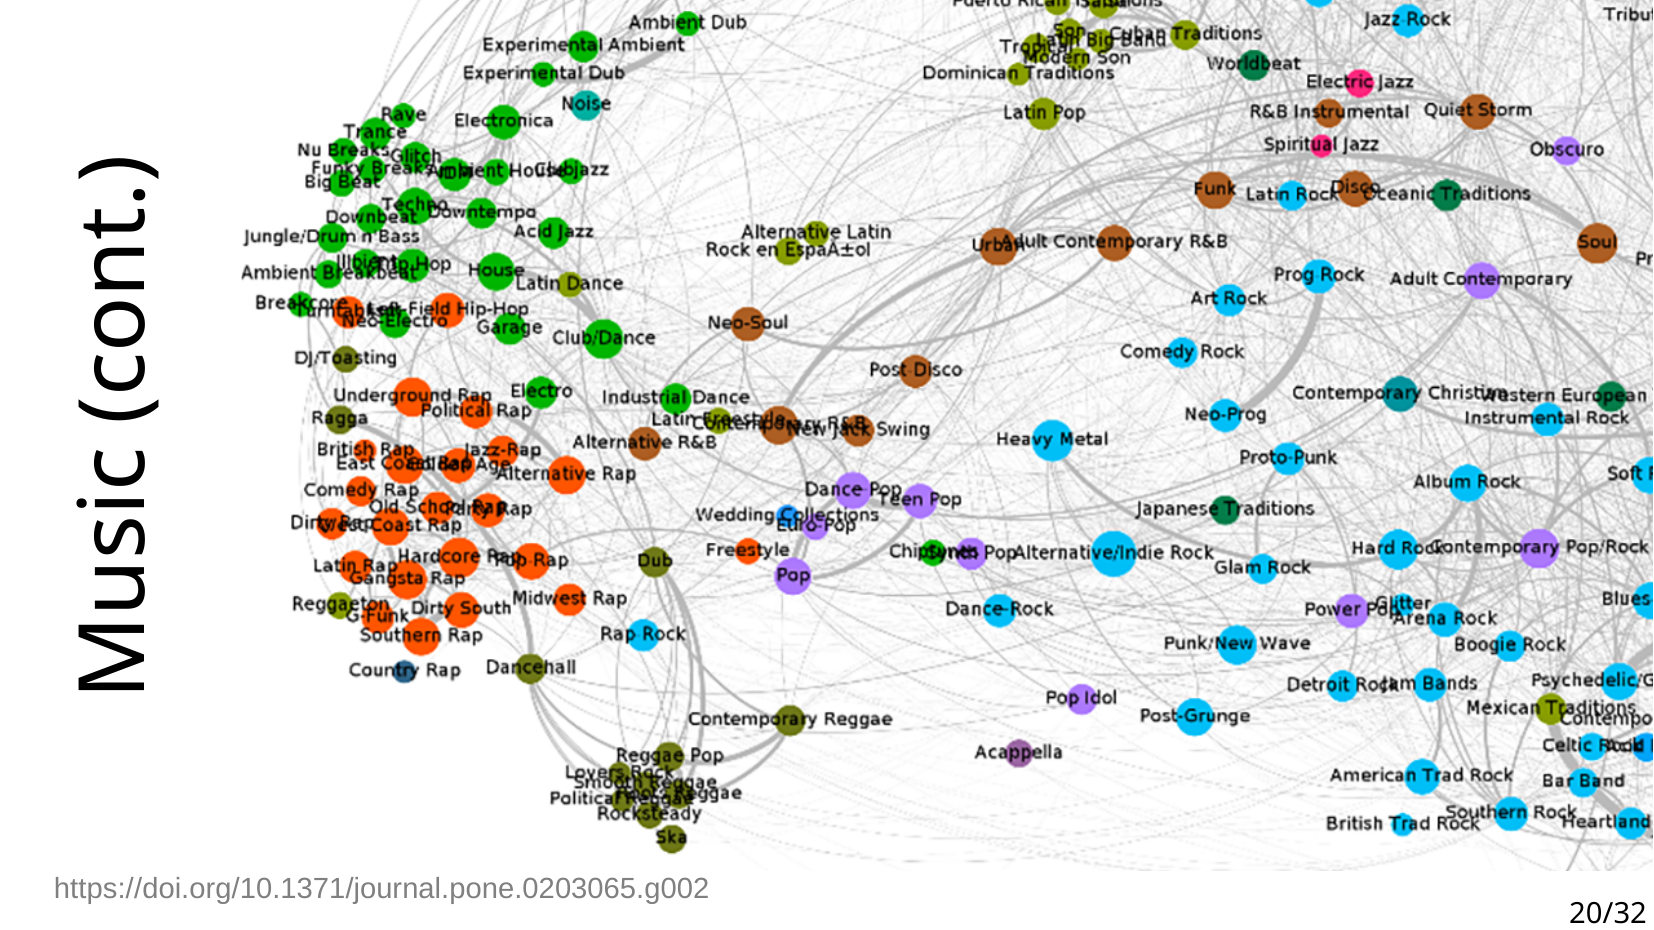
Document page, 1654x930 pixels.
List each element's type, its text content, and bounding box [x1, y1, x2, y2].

text_box https://doi.org/10.1371/journal.pone.0203065.g002 [22, 855, 751, 912]
picture [241, 0, 1653, 871]
title Music (cont.) [26, 104, 192, 751]
